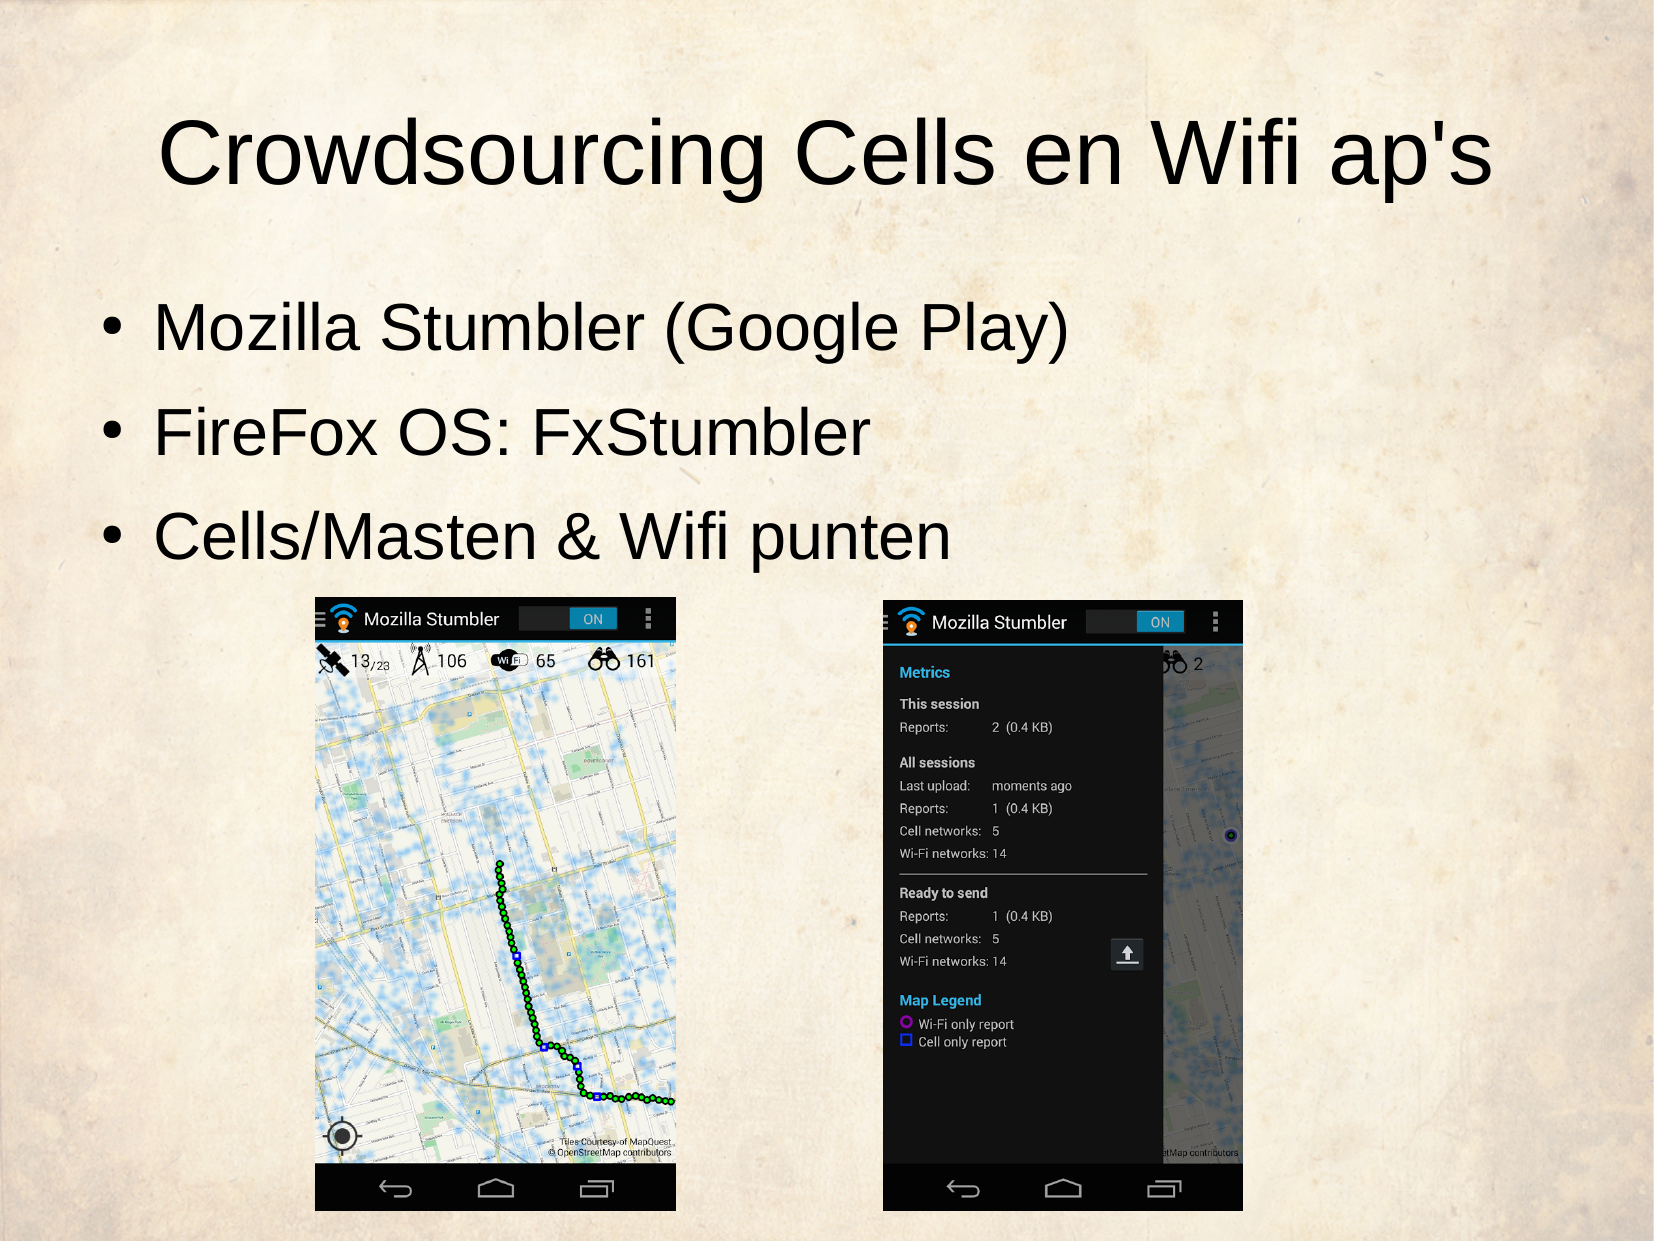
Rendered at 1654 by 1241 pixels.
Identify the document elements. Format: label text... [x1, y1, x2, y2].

list Mozilla Stumbler (Google Play) FireFox OS: FxStumbler Cells/Masten & Wifi punten [82, 290, 1571, 1010]
title Crowdsourcing Cells en Wifi ap's [82, 49, 1571, 257]
picture [0, 0, 1654, 1241]
